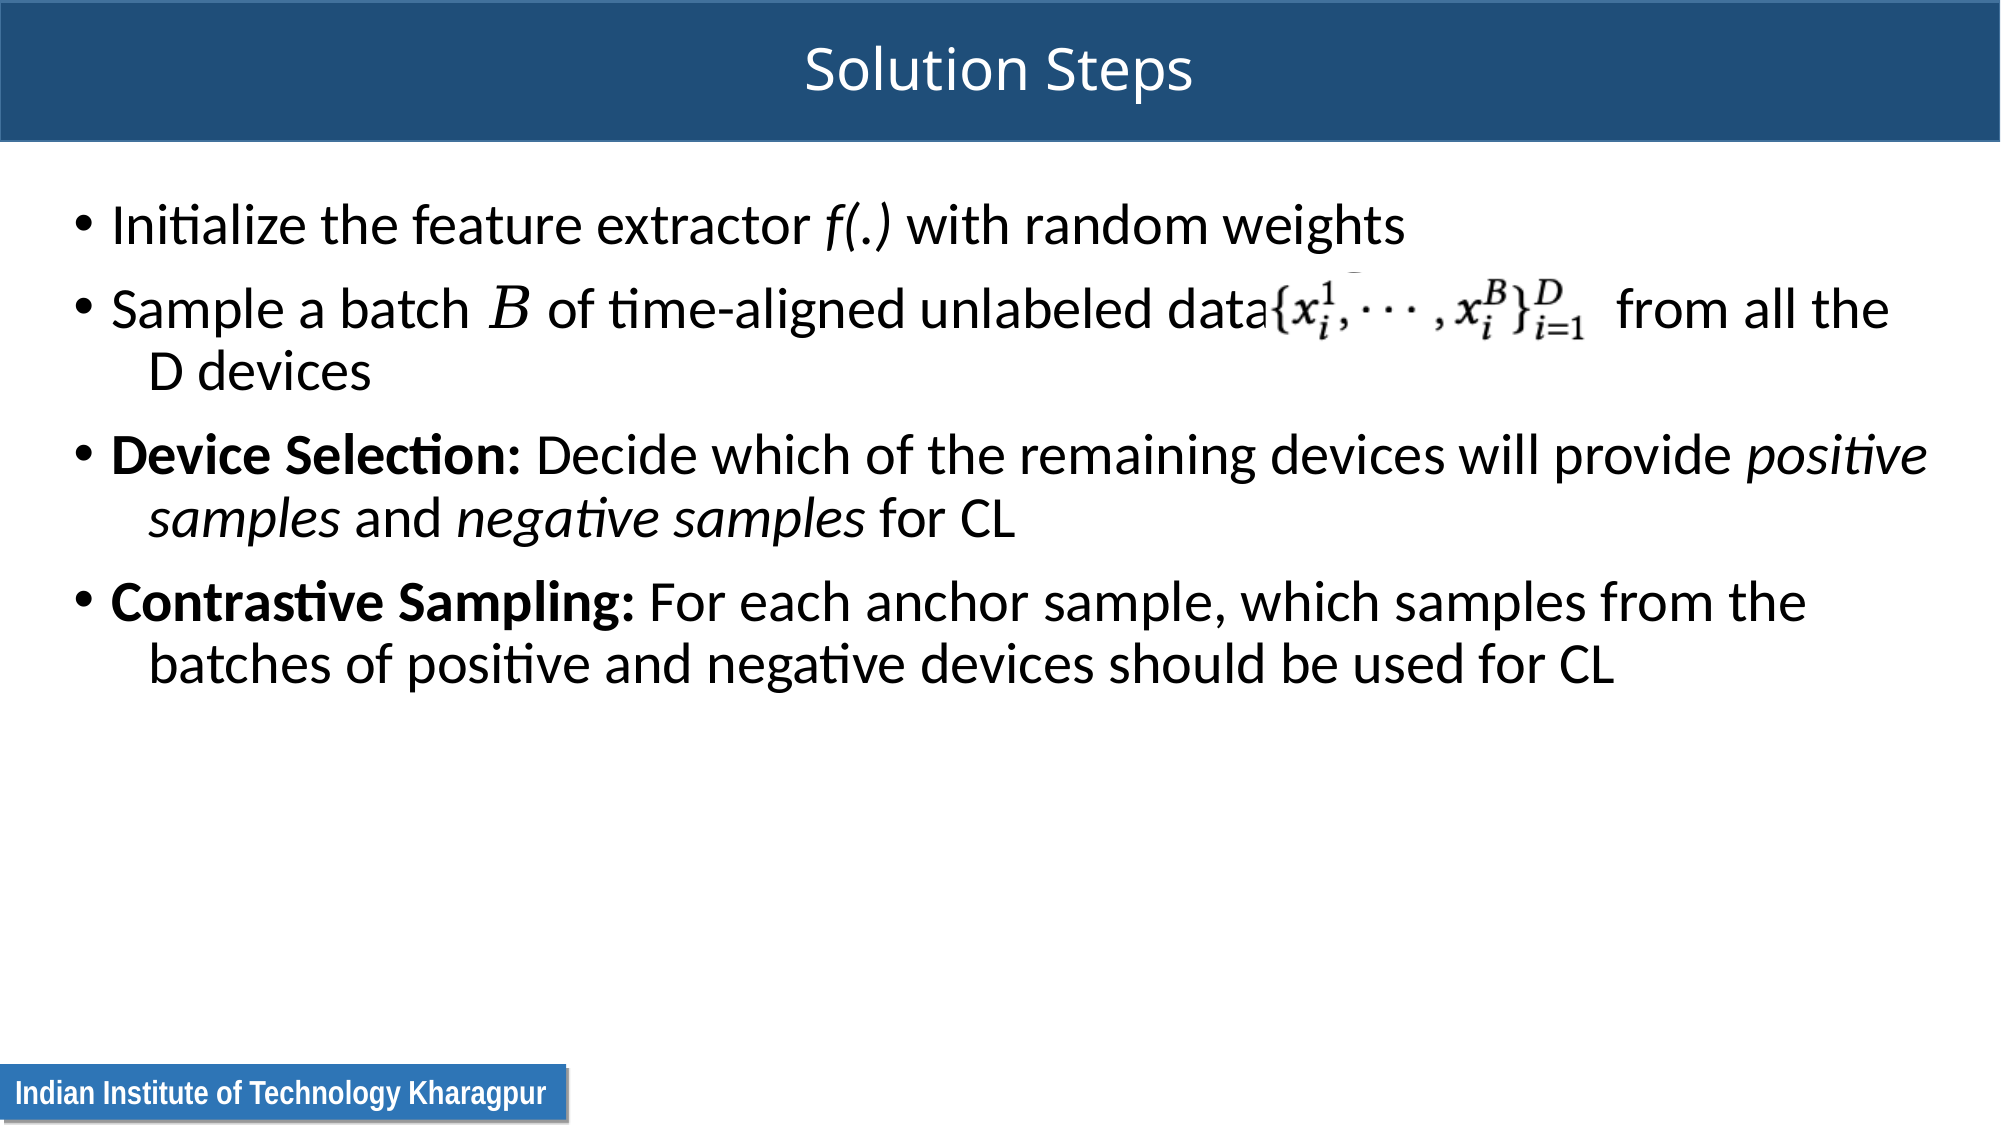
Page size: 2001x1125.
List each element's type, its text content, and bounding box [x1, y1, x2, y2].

list Initialize the feature extractor f(.) with random weights Sample a batch 𝐵 of time-aligned unlabeled data from all the D devices Device Selection: Decide which of the remaining devices will provide positive samples and negative samples for CL Contrastive Sampling: For each anchor sample, which samples from the batches of positive and negative devices should be used for CL [58, 186, 1954, 1065]
title Solution Steps [0, 1, 2000, 141]
picture [1265, 272, 1591, 355]
